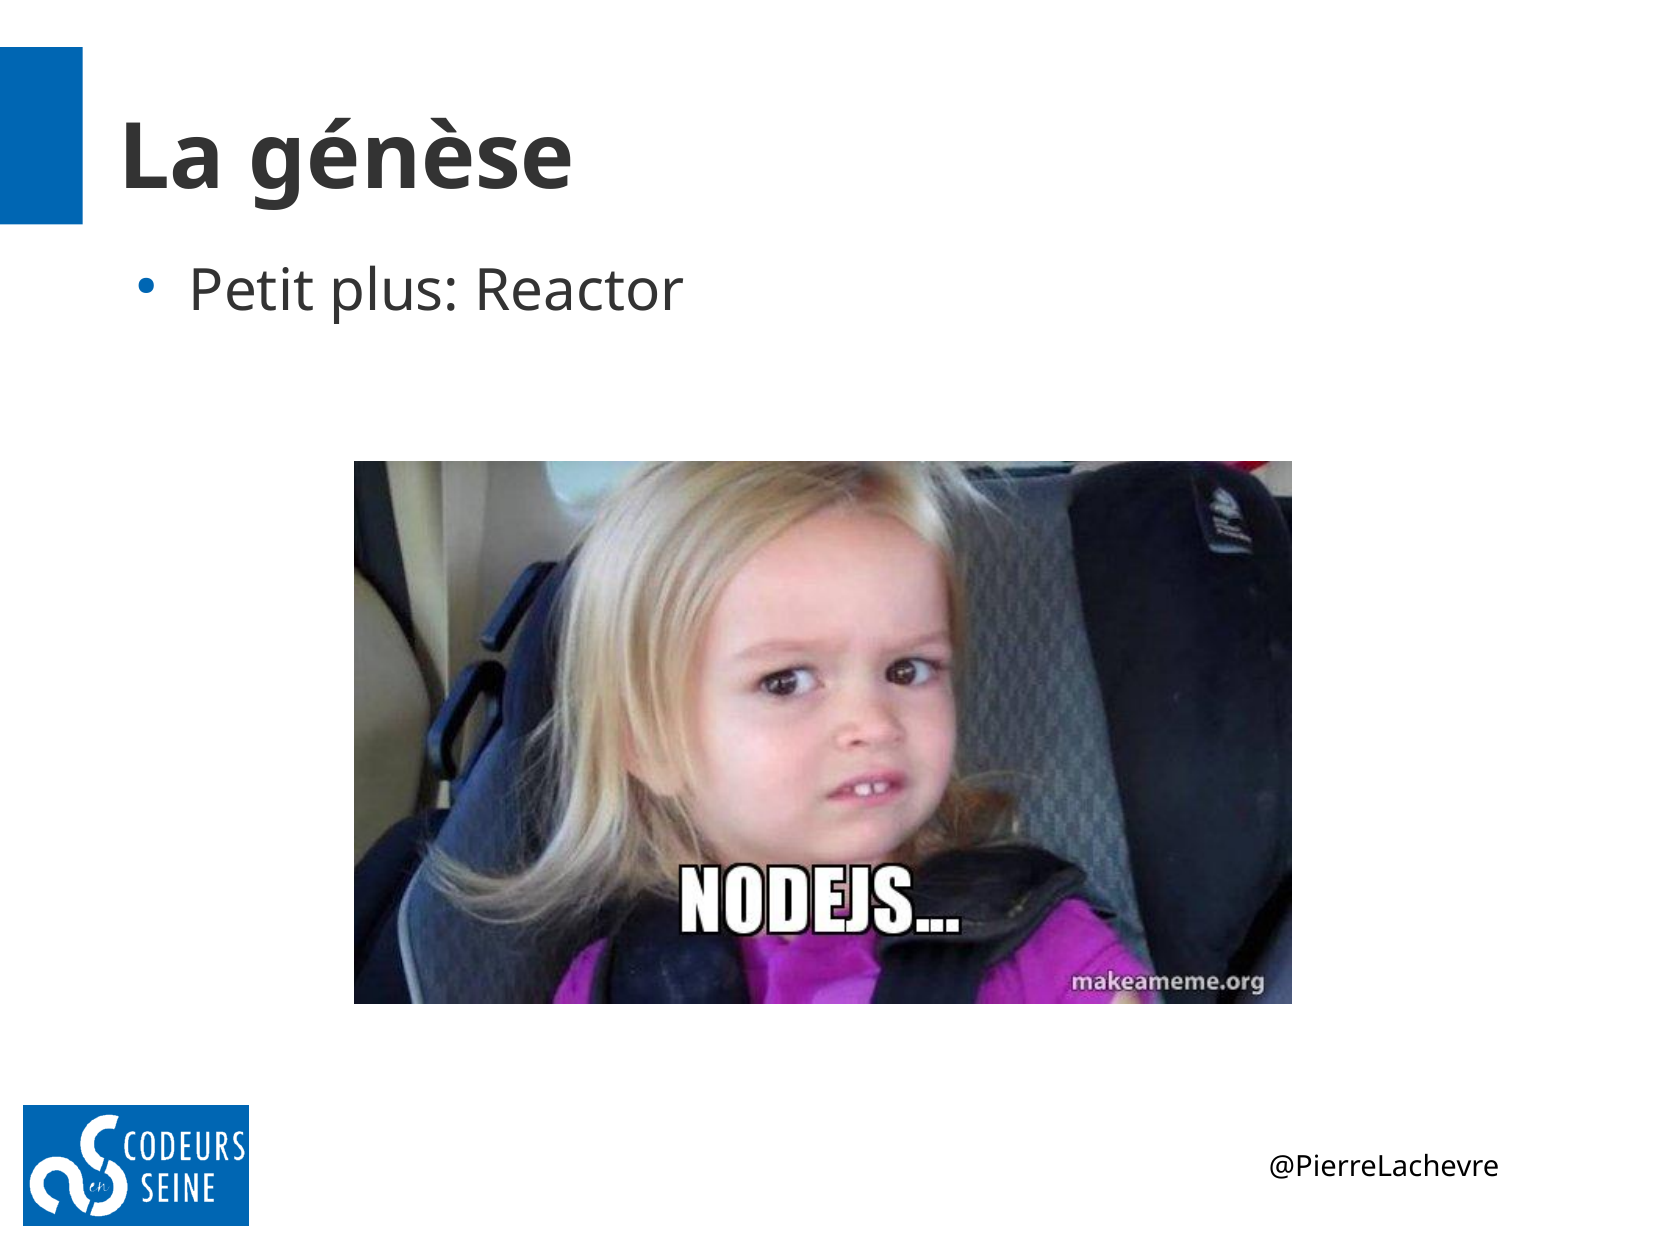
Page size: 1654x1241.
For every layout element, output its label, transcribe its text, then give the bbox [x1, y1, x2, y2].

list Petit plus: Reactor [118, 248, 1536, 968]
title La génèse [118, 49, 1571, 257]
picture [23, 1105, 249, 1226]
picture [354, 461, 1292, 1004]
